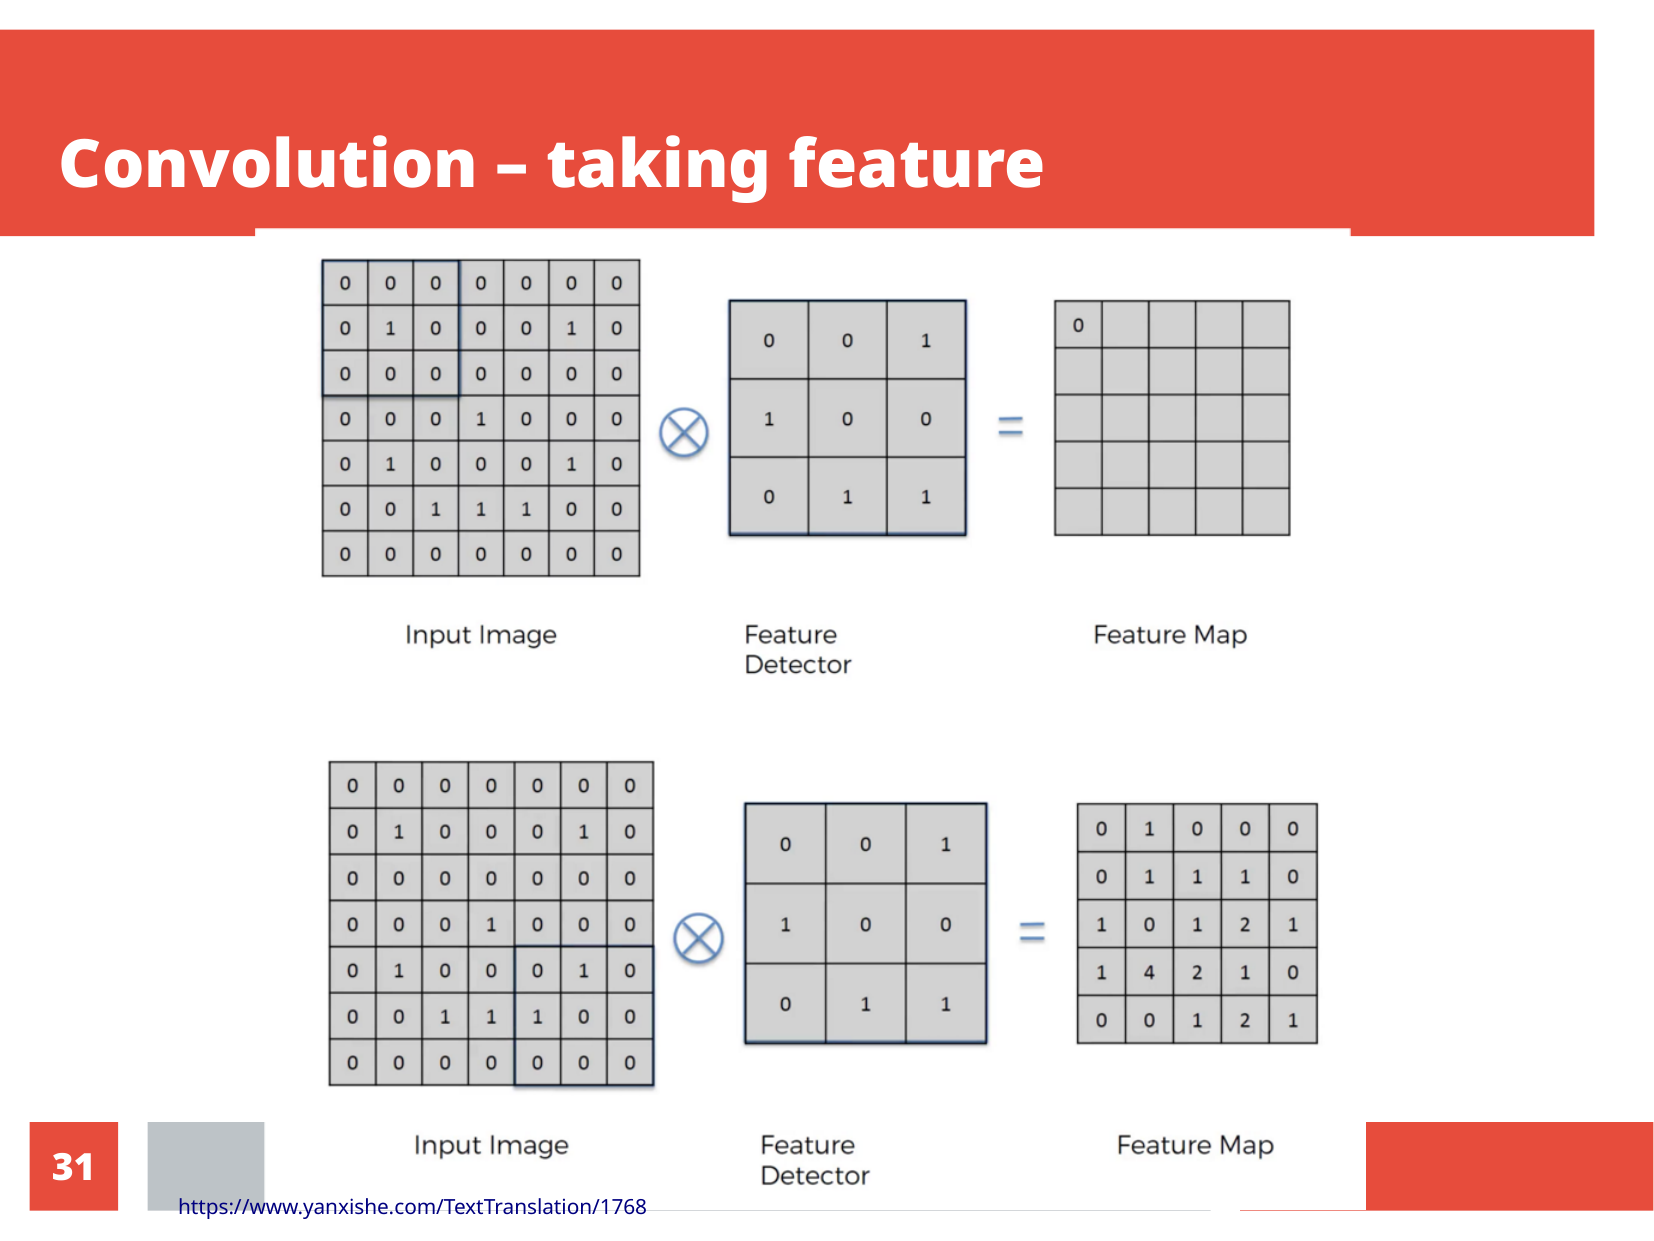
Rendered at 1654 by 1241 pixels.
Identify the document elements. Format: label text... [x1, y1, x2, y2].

title Convolution – taking feature [59, 59, 1595, 207]
picture [255, 228, 1351, 706]
text_box https://www.yanxishe.com/TextTranslation/1768 [163, 1185, 691, 1225]
picture [264, 719, 1366, 1210]
